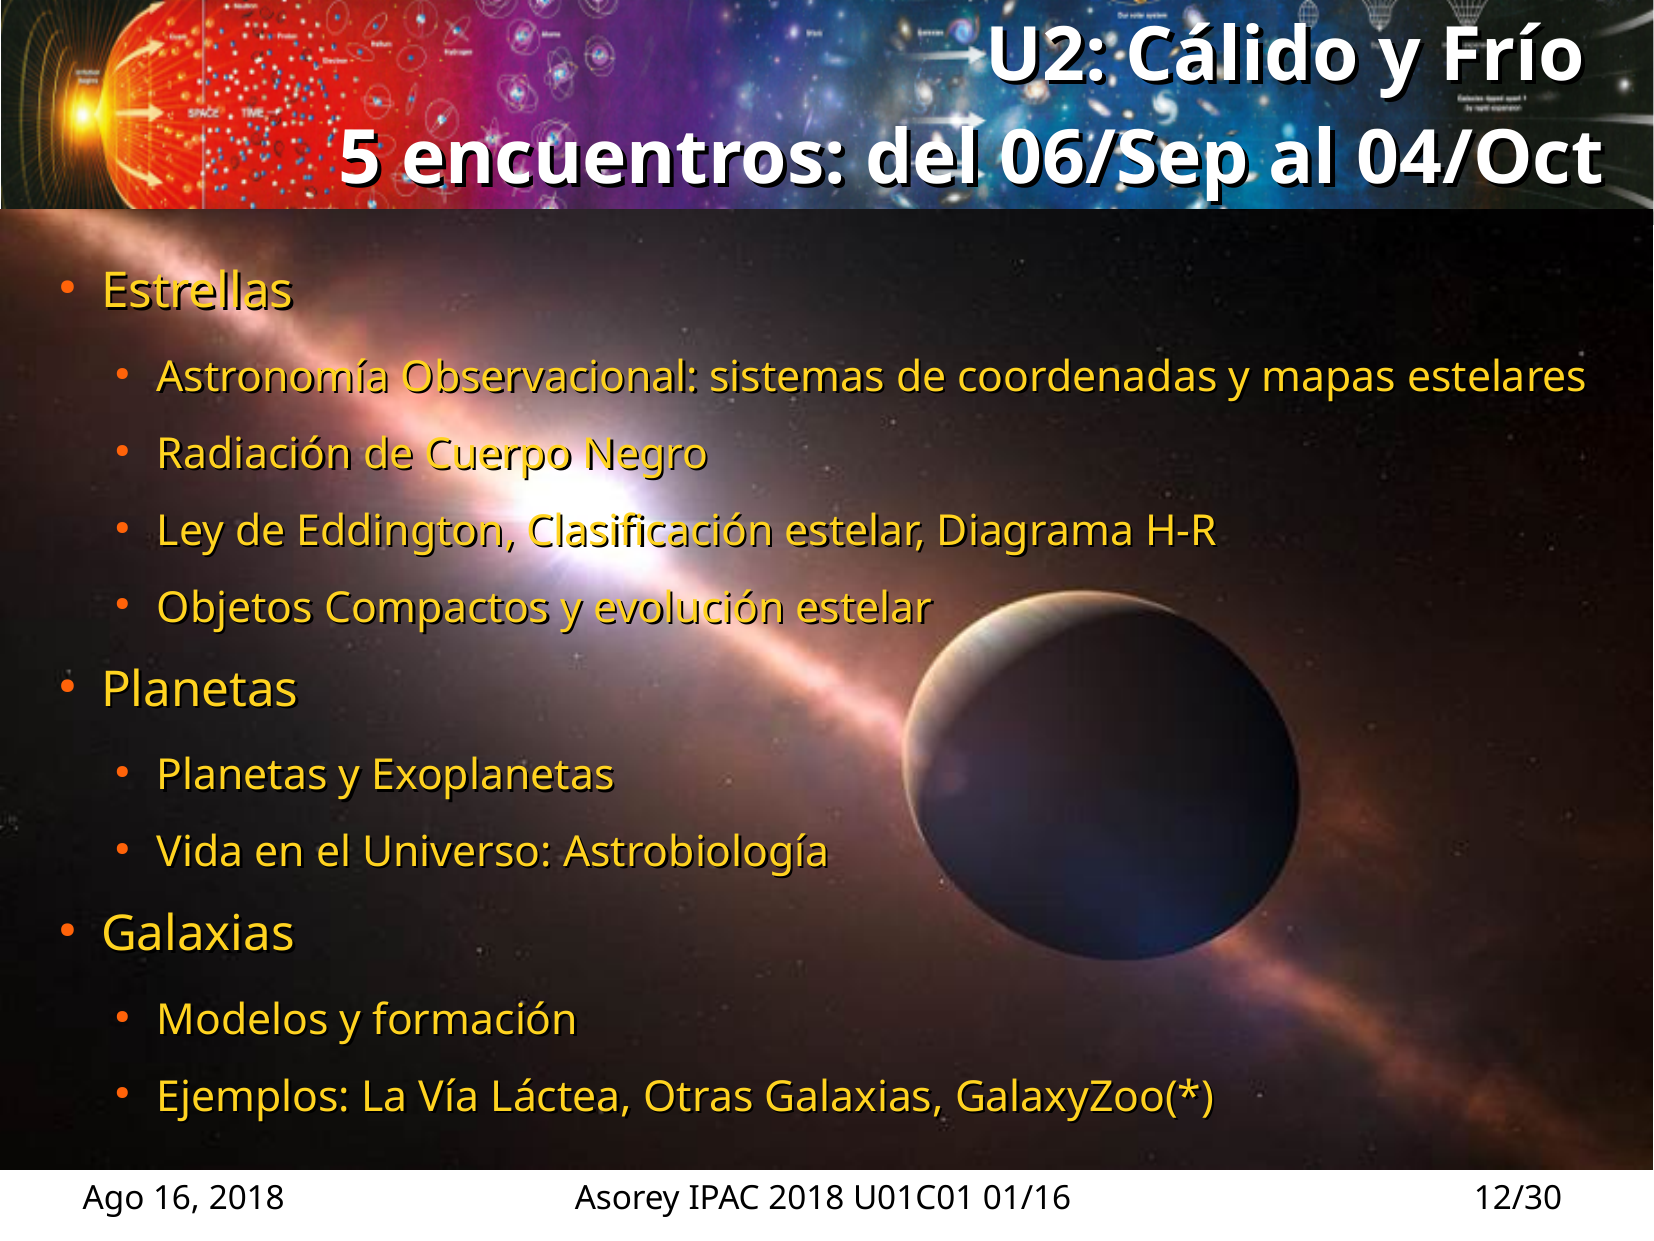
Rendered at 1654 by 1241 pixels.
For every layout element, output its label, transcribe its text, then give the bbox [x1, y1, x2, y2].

title U2: Cálido y Frío 5 encuentros: del 06/Sep al 04/Oct [45, 11, 1606, 195]
picture [0, 0, 1654, 1171]
list Estrellas Astronomía Observacional: sistemas de coordenadas y mapas estelares Radiación de Cuerpo Negro Ley de Eddington, Clasificación estelar, Diagrama H-R Objetos Compactos y evolución estelar Planetas Planetas y Exoplanetas Vida en el Universo: Astrobiología Galaxias Modelos y formación Ejemplos: La Vía Láctea, Otras Galaxias, GalaxyZoo(*) [45, 255, 1606, 1156]
